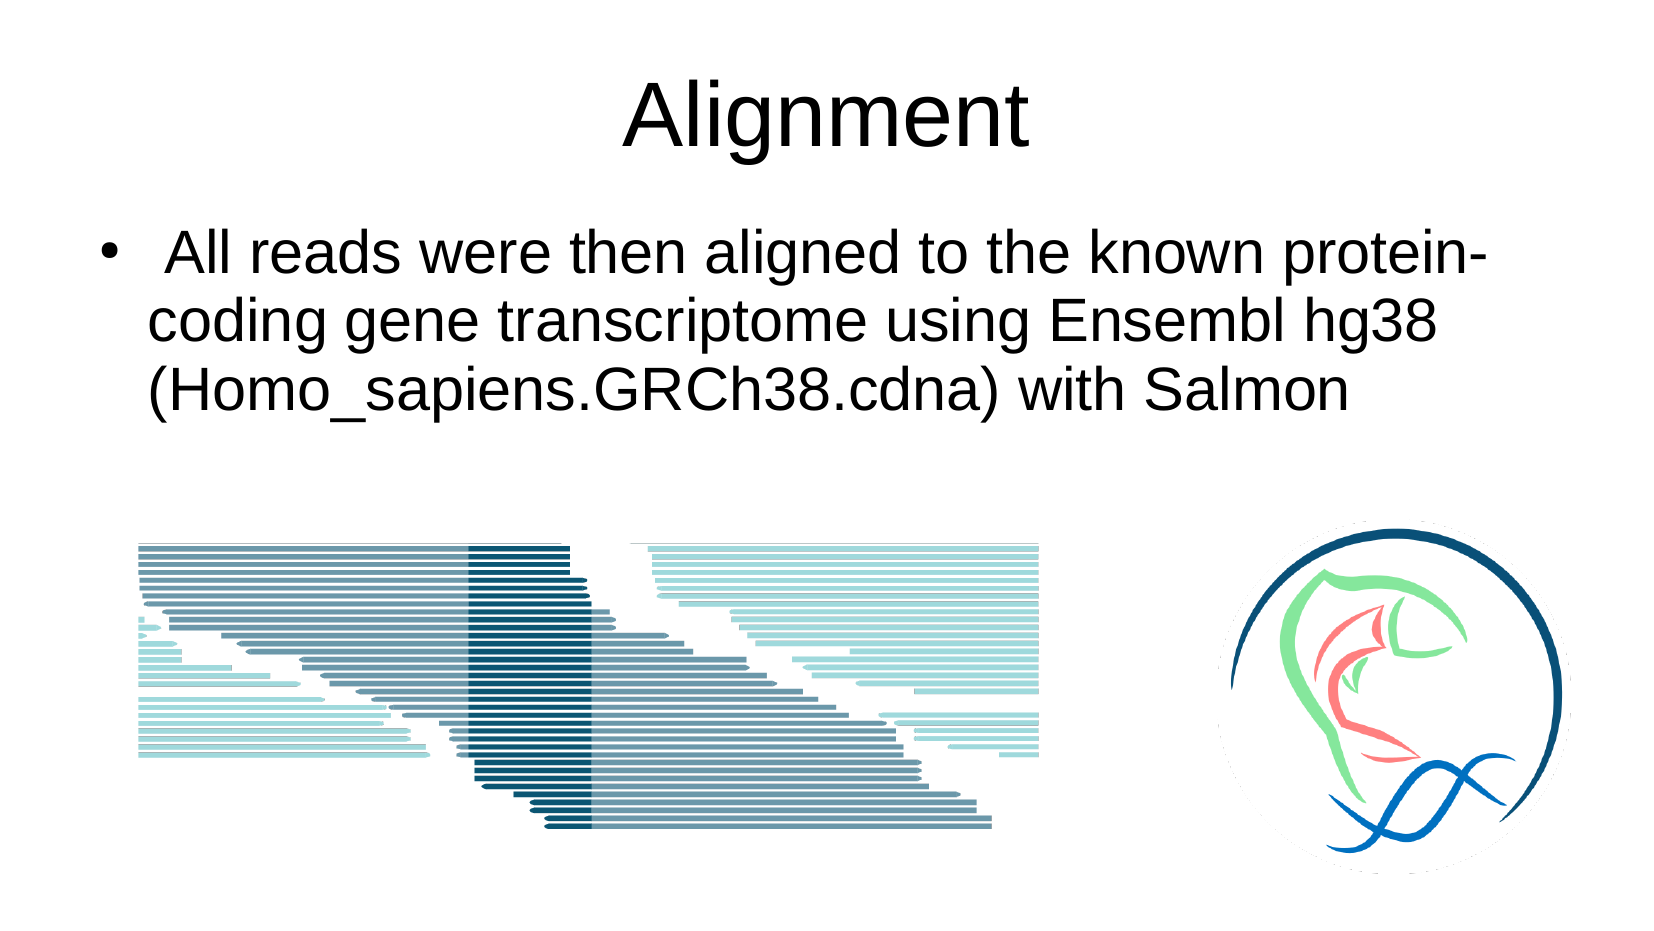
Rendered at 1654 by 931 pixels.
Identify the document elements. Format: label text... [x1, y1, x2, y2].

picture [1216, 519, 1571, 875]
picture [135, 543, 1046, 829]
list All reads were then aligned to the known protein-coding gene transcriptome using Ensembl hg38 (Homo_sapiens.GRCh38.cdna) with Salmon [82, 217, 1571, 473]
title Alignment [82, 37, 1571, 193]
